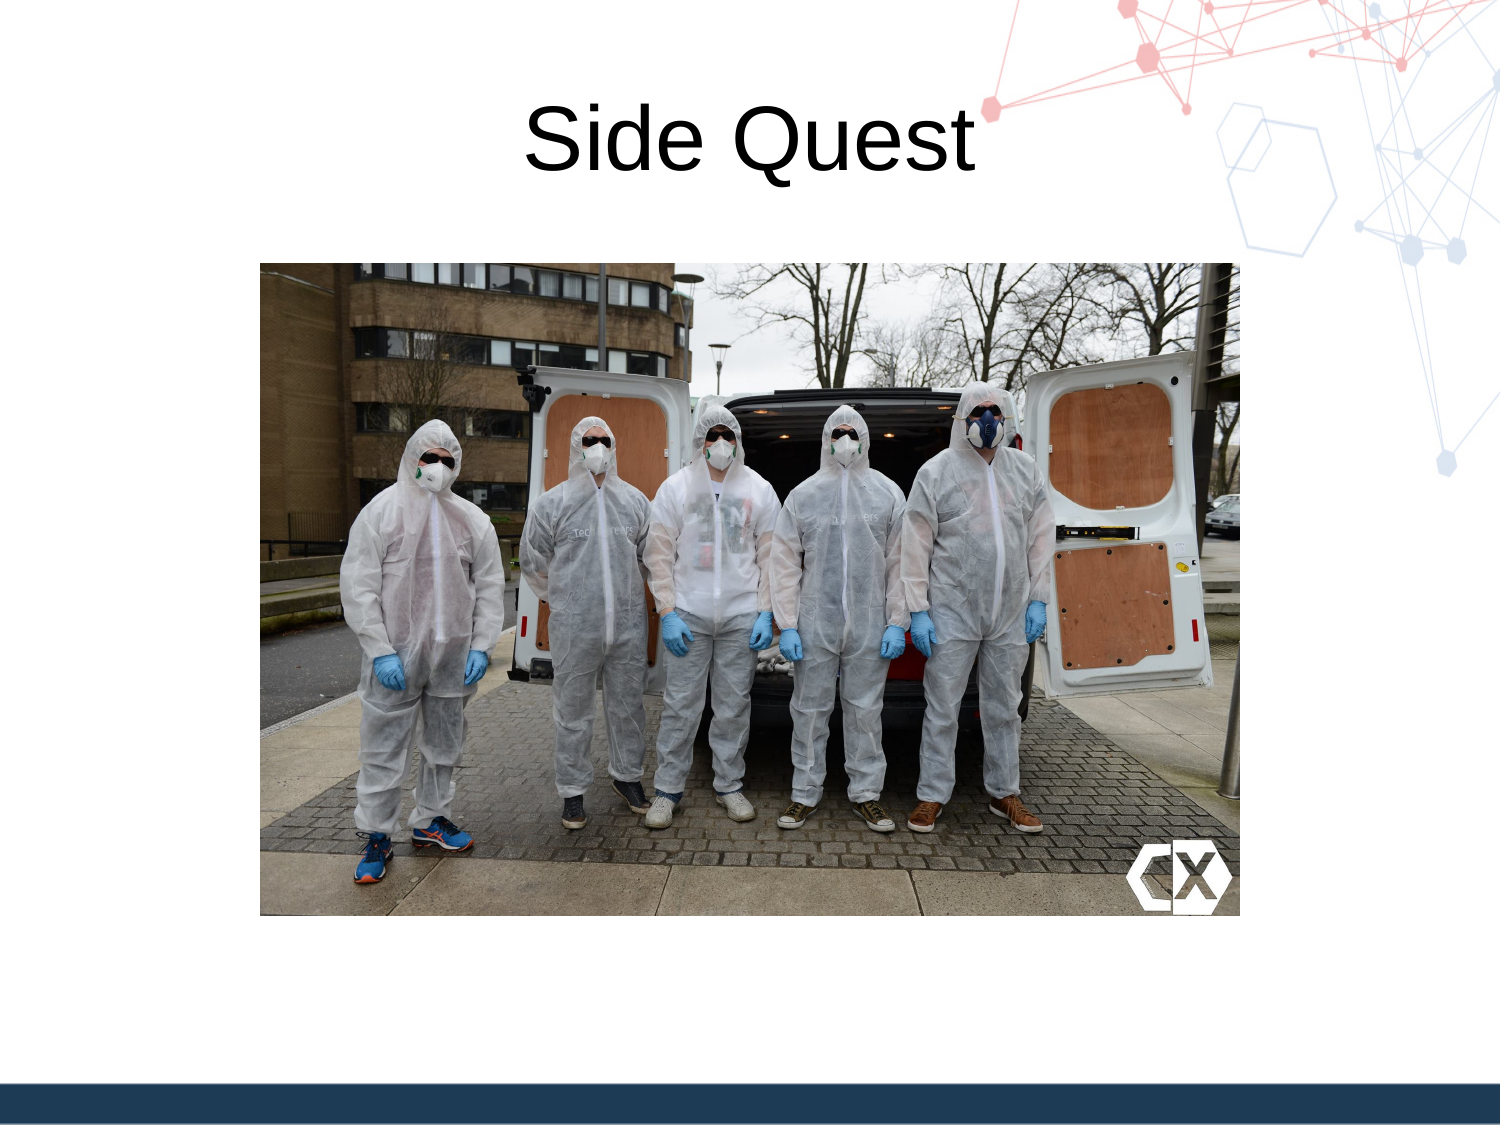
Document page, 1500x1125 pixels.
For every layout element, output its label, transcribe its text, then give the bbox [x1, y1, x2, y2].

picture [0, 0, 1500, 1125]
title Side Quest [75, 44, 1425, 233]
